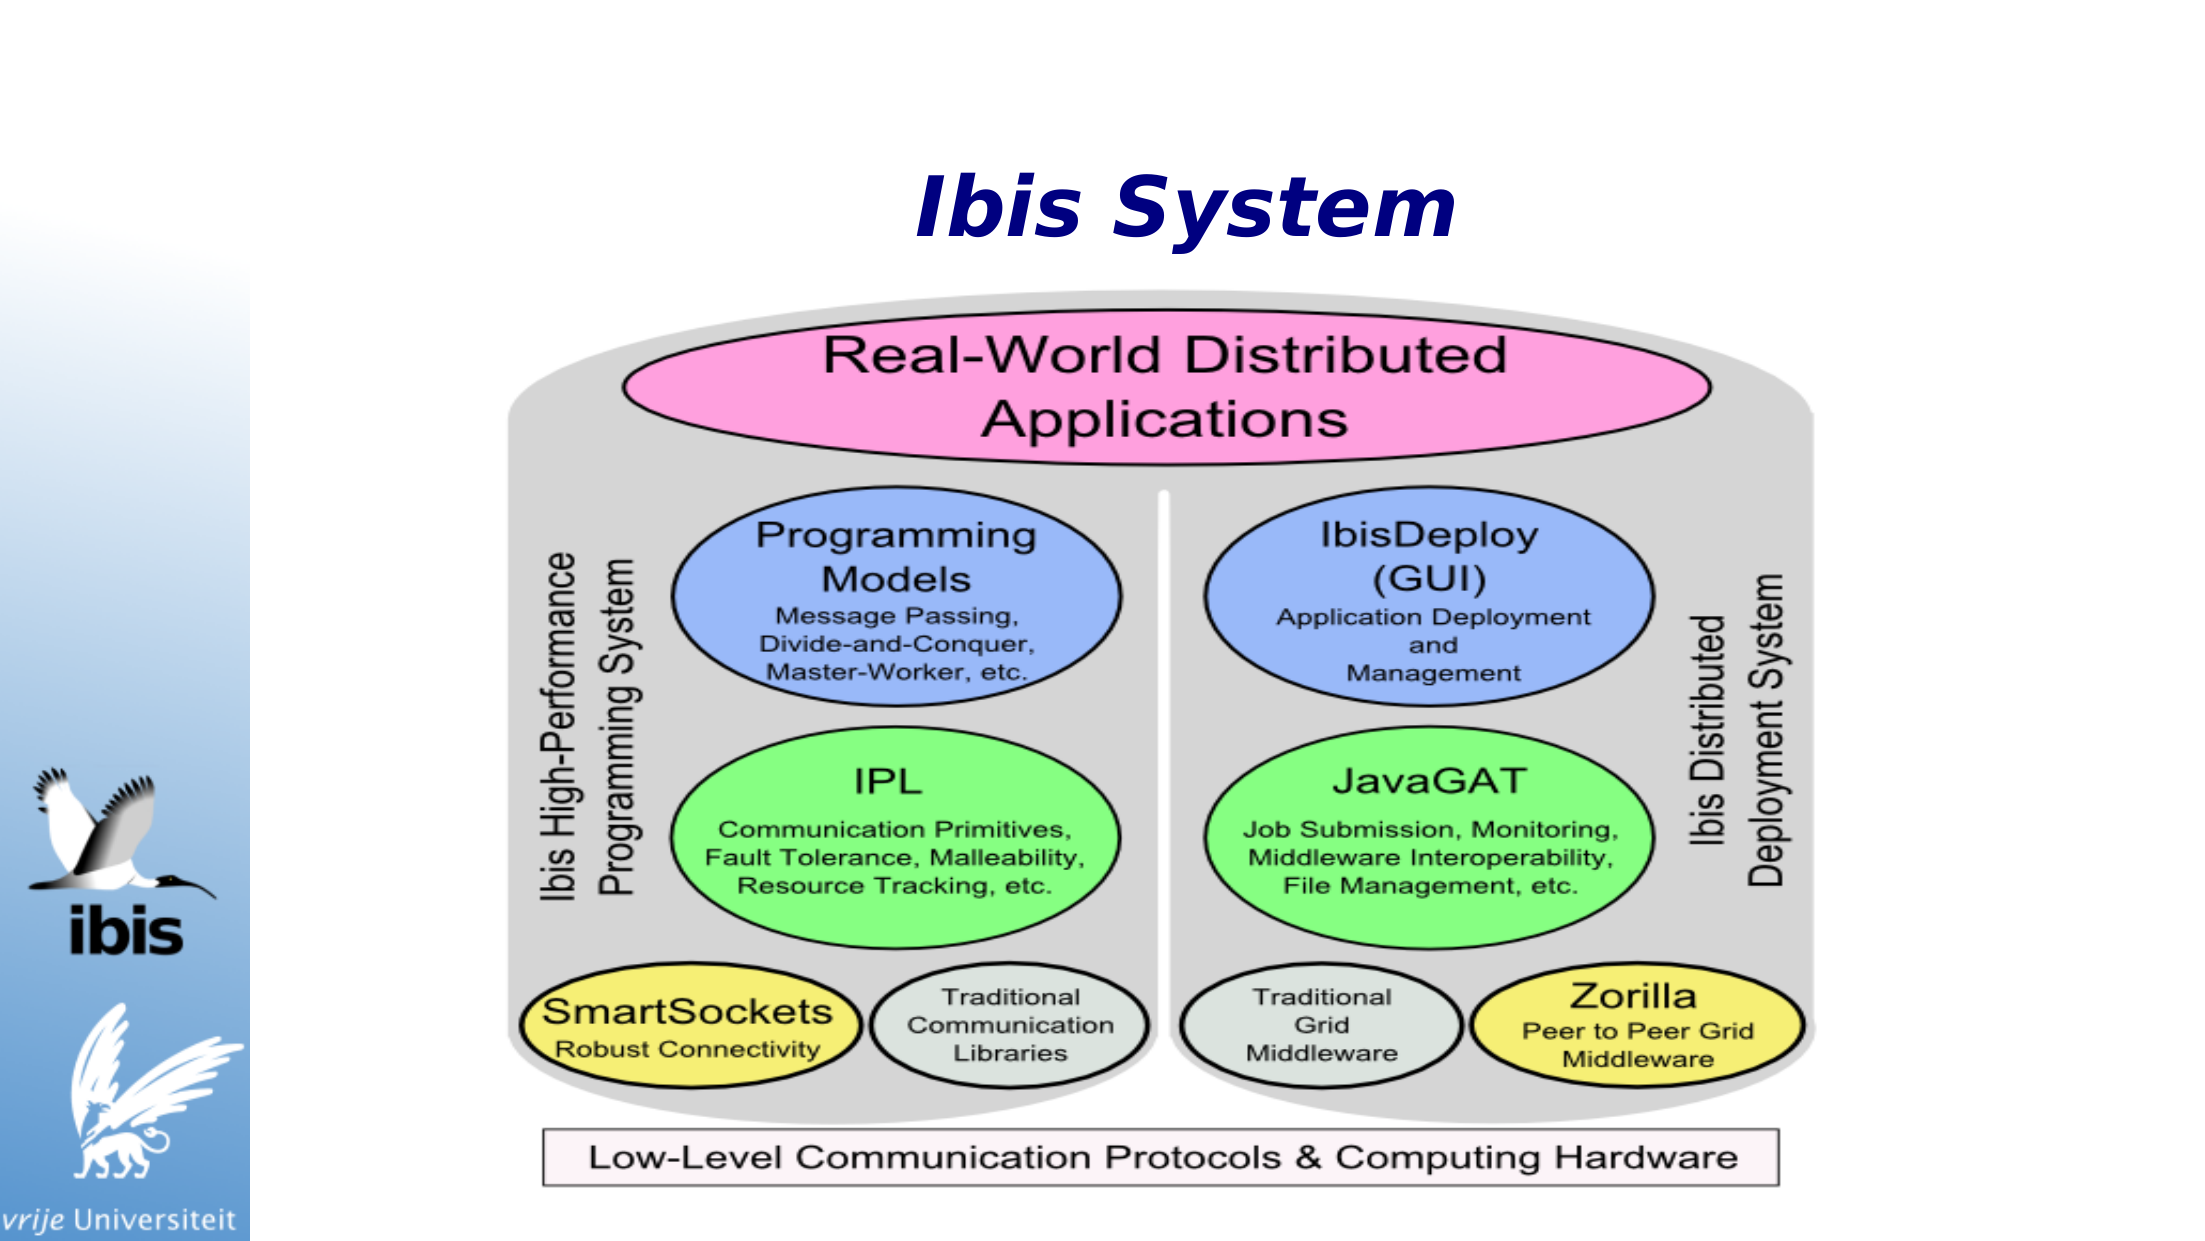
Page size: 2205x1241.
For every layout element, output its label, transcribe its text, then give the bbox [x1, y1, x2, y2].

title Ibis System [330, 102, 2045, 311]
picture [483, 275, 1834, 1202]
picture [0, 0, 250, 1241]
